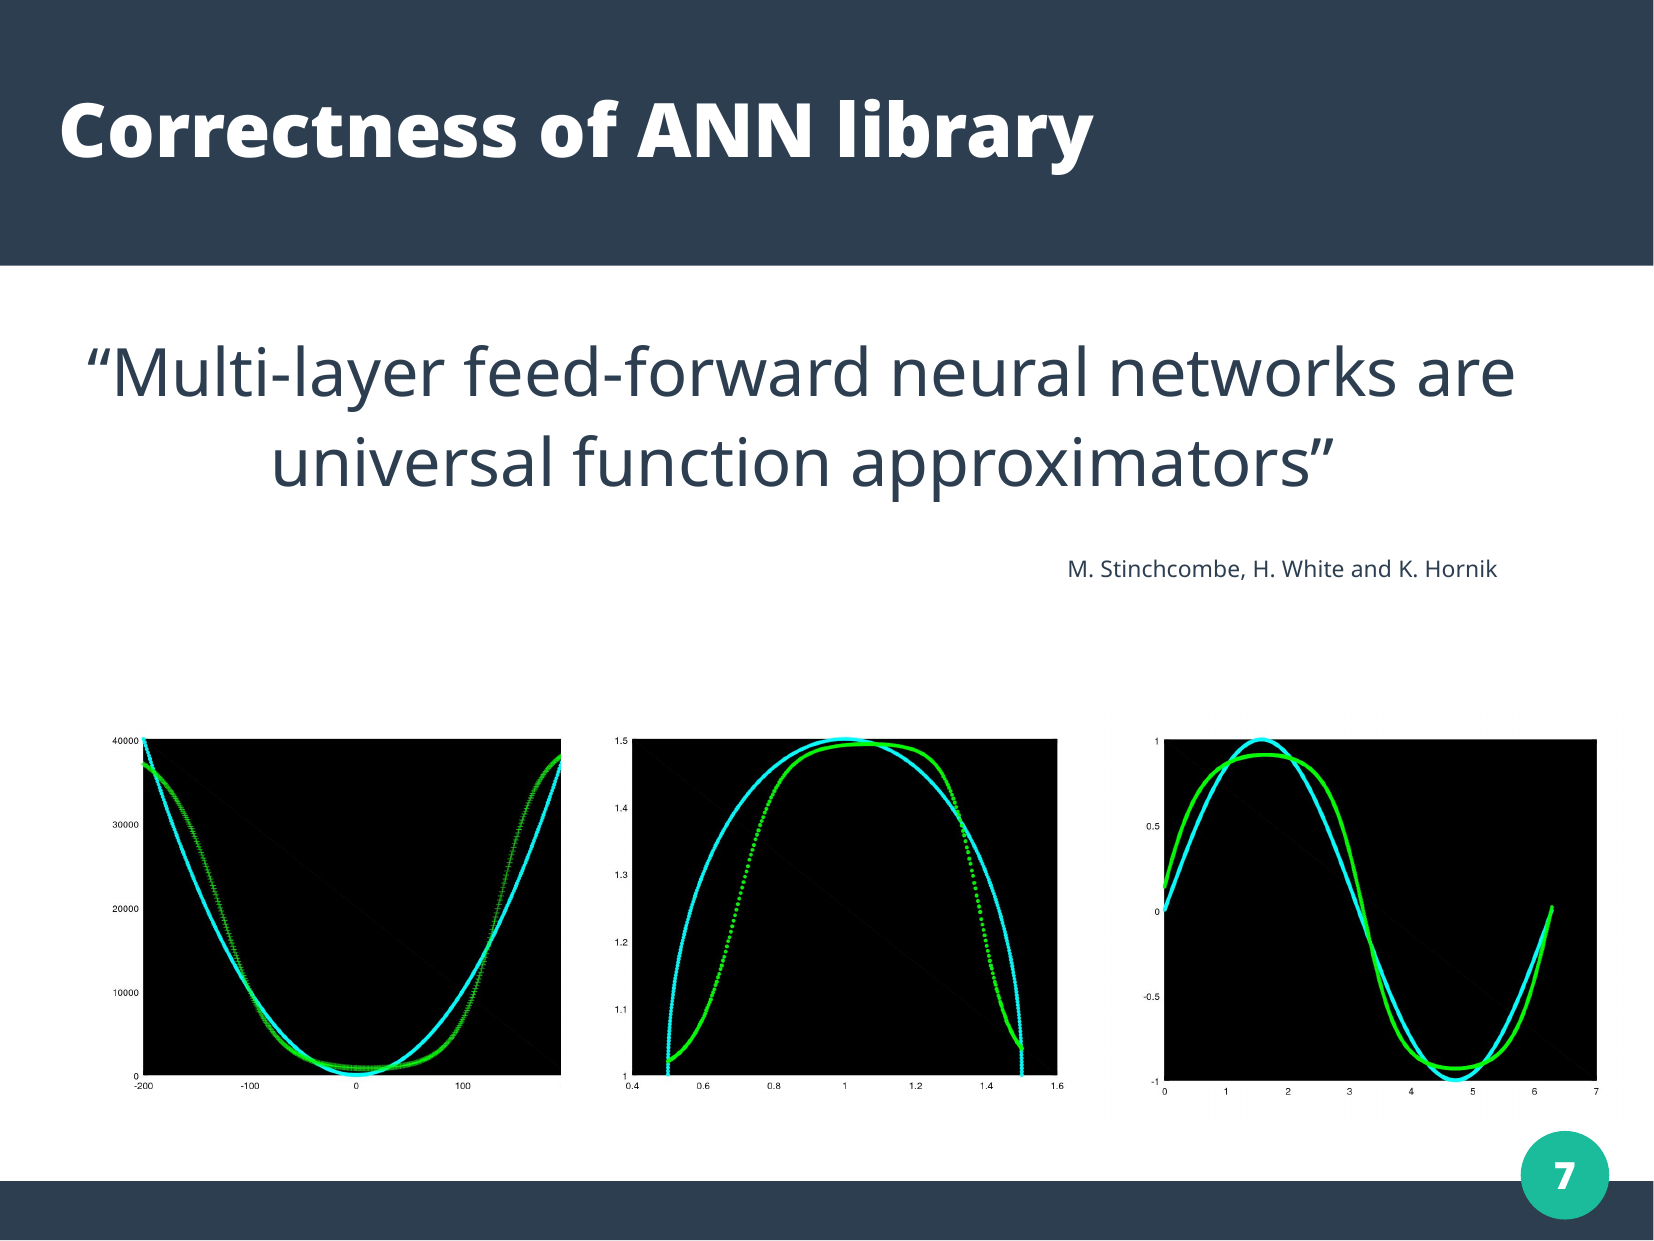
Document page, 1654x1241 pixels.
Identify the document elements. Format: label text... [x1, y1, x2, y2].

list “Multi-layer feed-forward neural networks are universal function approximators” M. Stinchcombe, H. White and K. Hornik [0, 324, 1536, 1152]
picture [72, 708, 1649, 1127]
title Correctness of ANN library [59, 49, 1595, 207]
